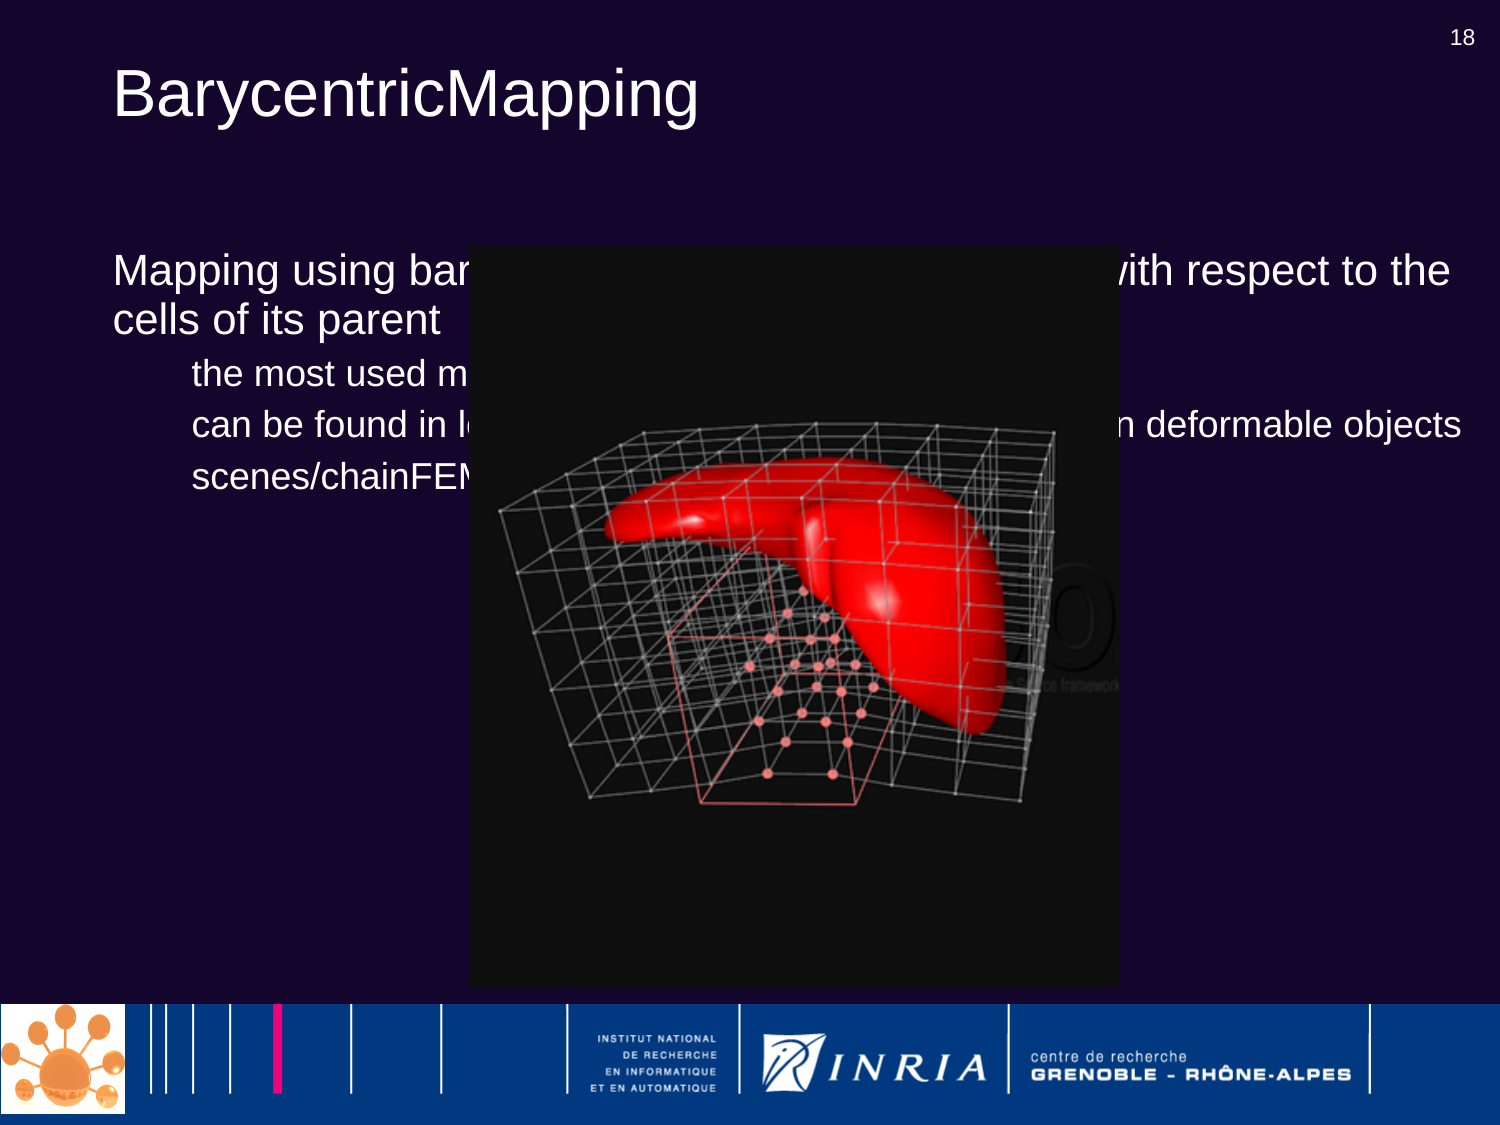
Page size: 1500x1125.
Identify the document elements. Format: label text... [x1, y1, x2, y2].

picture [0, 1004, 1500, 1125]
picture [469, 245, 1468, 988]
list Mapping using barycentric coordinates of the child with respect to the cells of its parent the most used mapping in Sofa can be found in lots of scenes needing mapping between deformable objects scenes/chainFEM.scn [112, 245, 469, 988]
title BarycentricMapping [112, 0, 1474, 188]
